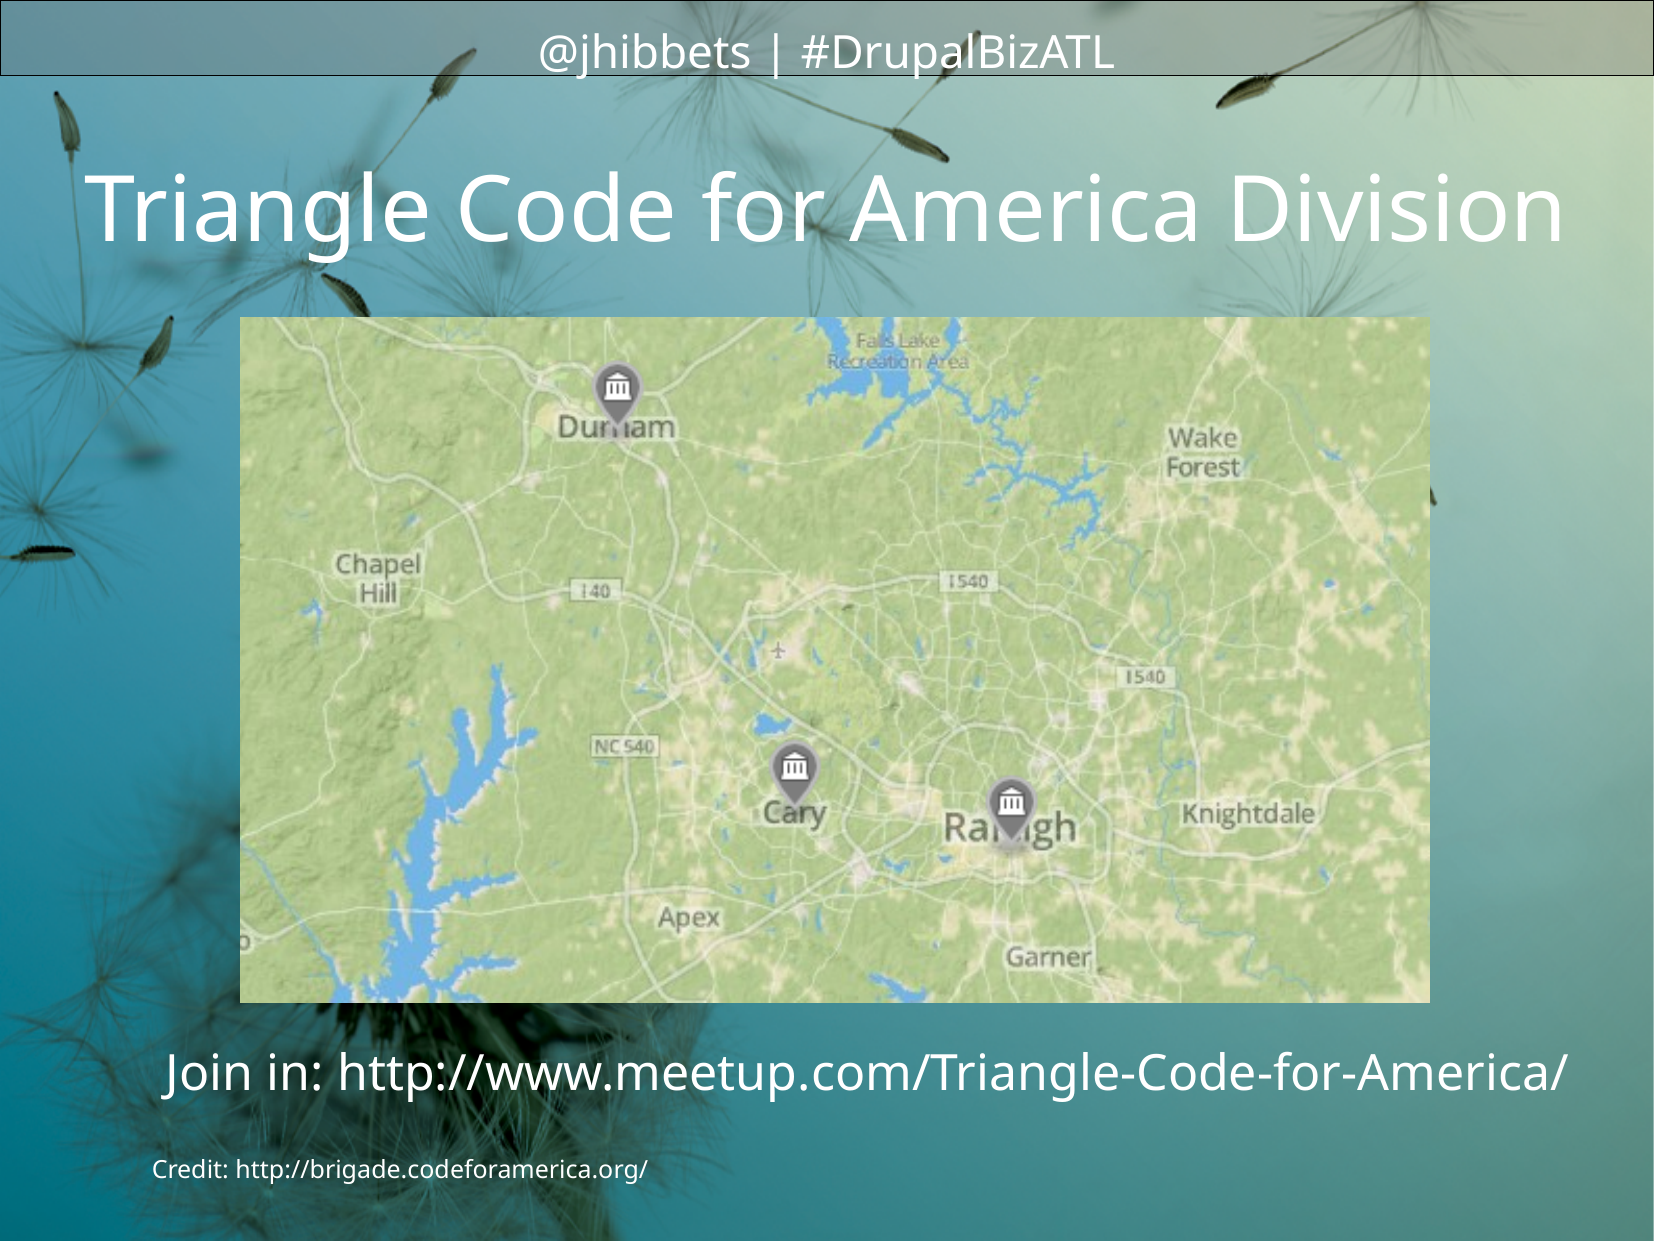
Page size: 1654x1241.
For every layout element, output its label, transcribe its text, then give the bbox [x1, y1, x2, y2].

text_box Credit: http://brigade.codeforamerica.org/ [137, 1144, 671, 1188]
picture [0, 76, 1654, 1241]
text_box Join in: http://www.meetup.com/Triangle-Code-for-America/ [151, 1029, 1593, 1169]
title Triangle Code for America Division [82, 102, 1571, 310]
